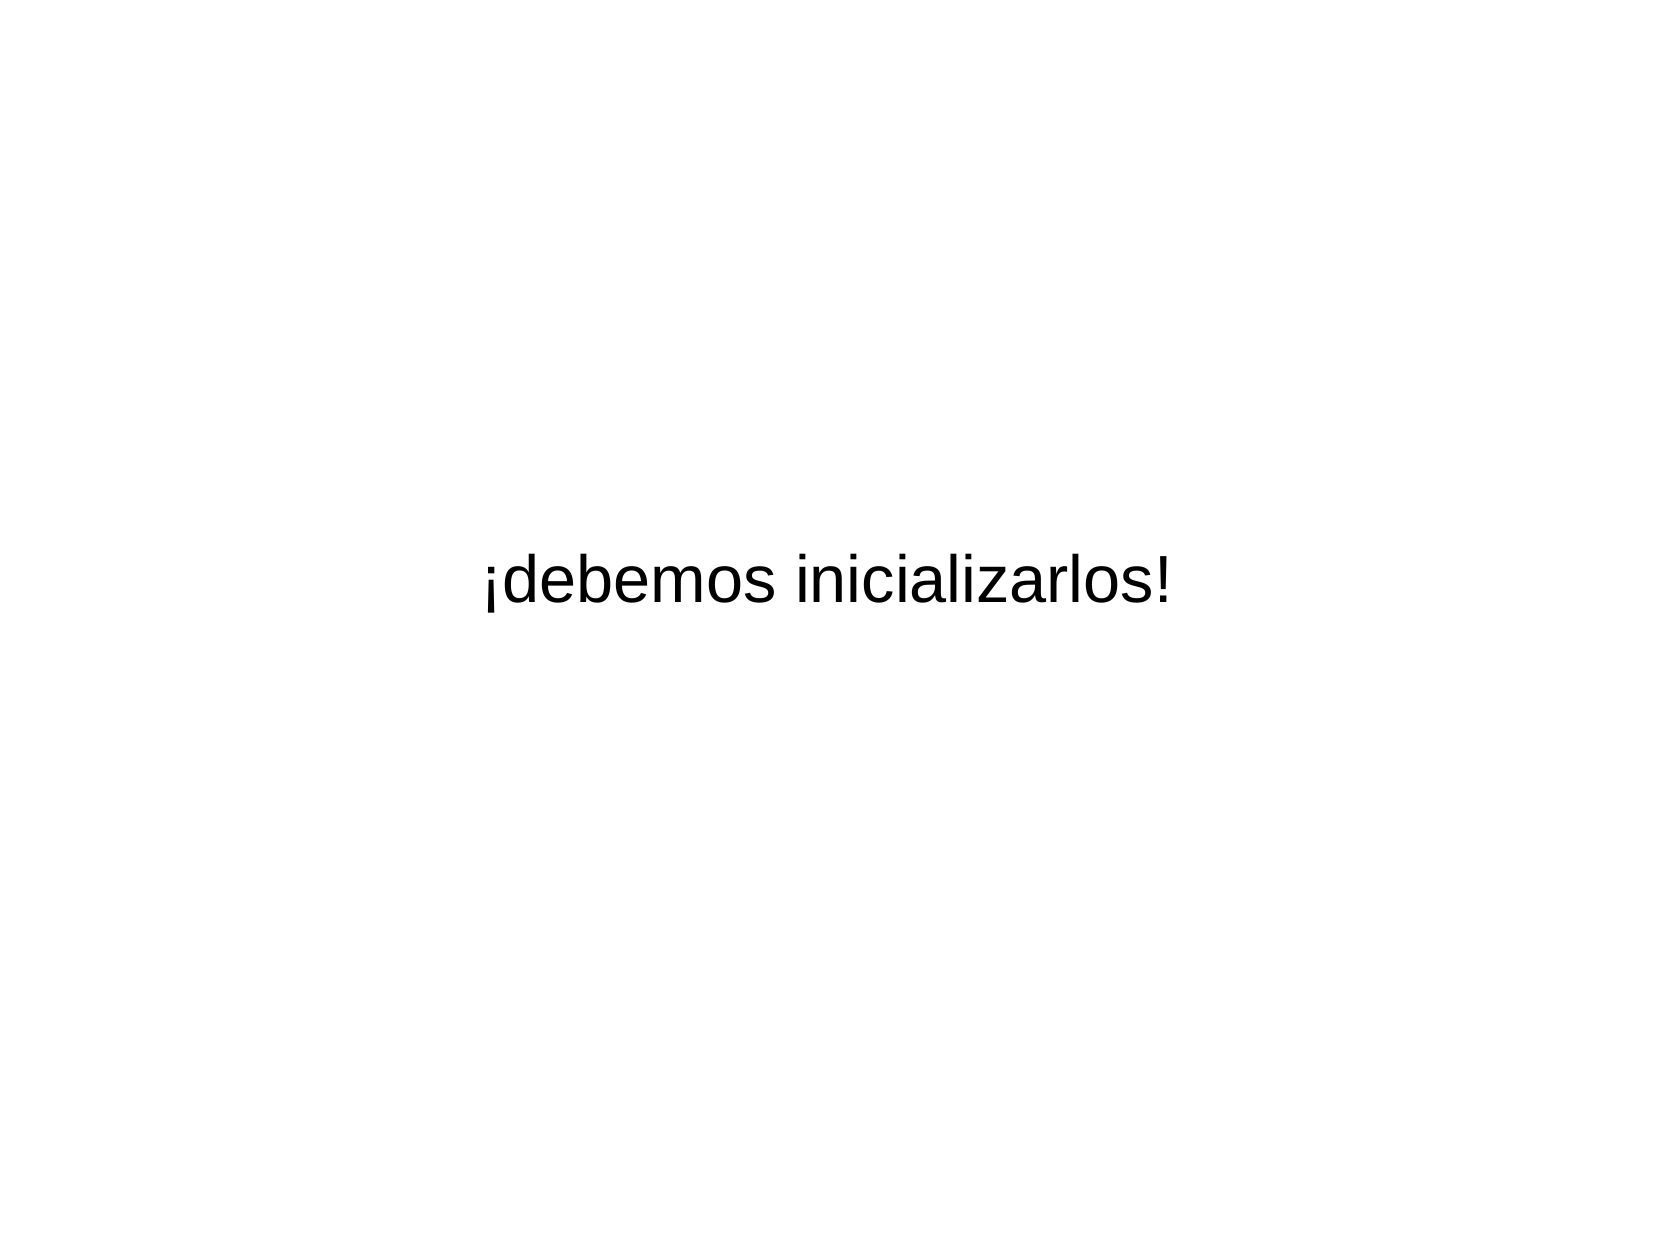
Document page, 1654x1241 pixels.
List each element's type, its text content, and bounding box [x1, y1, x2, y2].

subtitle ¡debemos inicializarlos! [82, 56, 1571, 1102]
